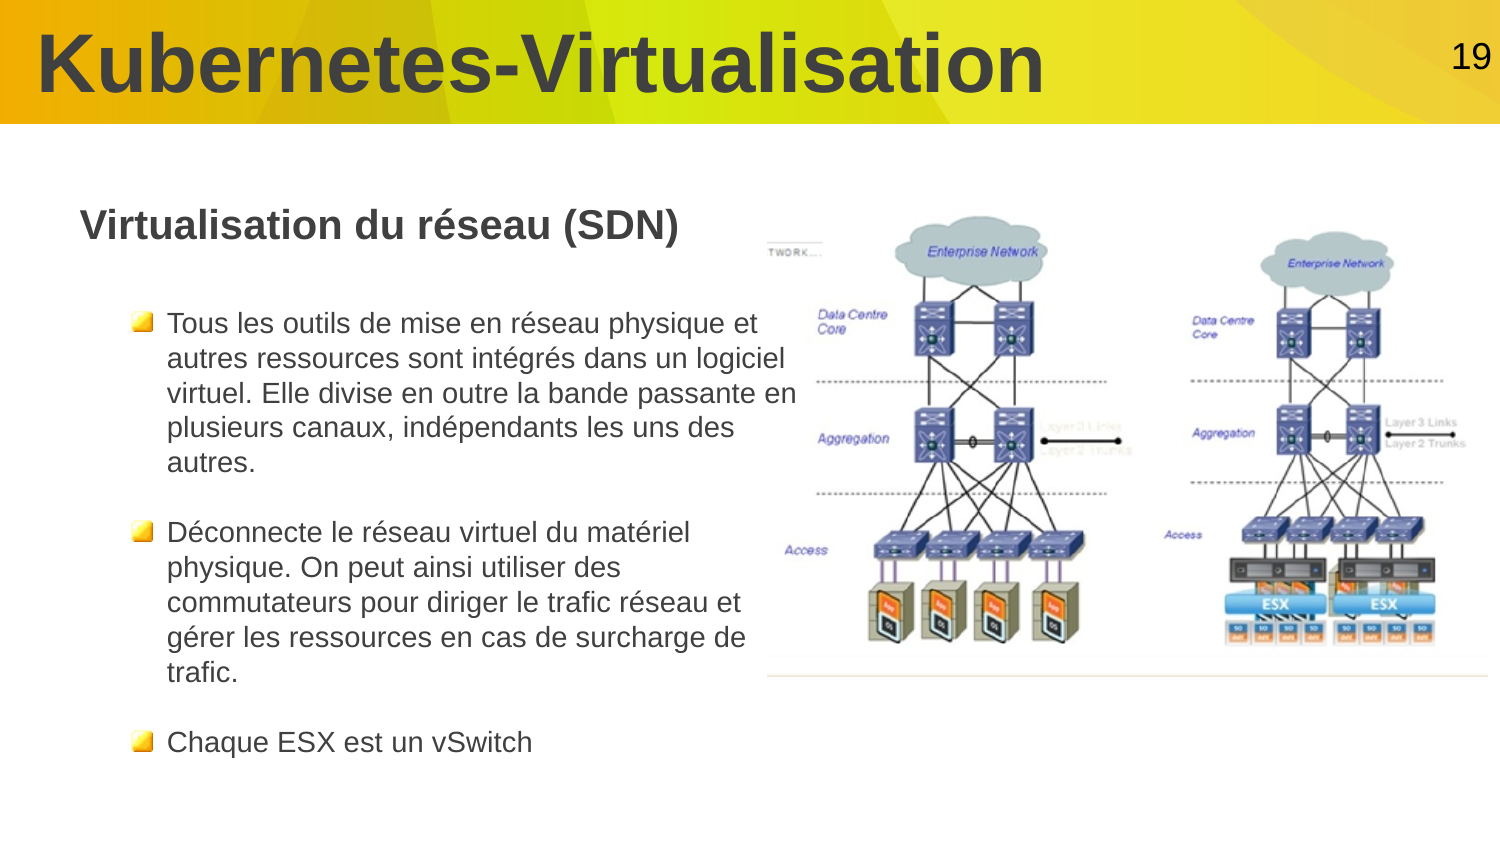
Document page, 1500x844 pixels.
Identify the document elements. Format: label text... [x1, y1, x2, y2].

text_box Tous les outils de mise en réseau physique et autres ressources sont intégrés dans un logiciel virtuel. Elle divise en outre la bande passante en plusieurs canaux, indépendants les uns des autres. Déconnecte le réseau virtuel du matériel physique. On peut ainsi utiliser des commutateurs pour diriger le trafic réseau et gérer les ressources en cas de surcharge de trafic. Chaque ESX est un vSwitch [66, 296, 815, 721]
text_box Virtualisation du réseau (SDN) [64, 185, 1459, 261]
text_box <numéro> [1321, 35, 1493, 106]
picture [0, 0, 1500, 844]
text_box Kubernetes-Virtualisation [0, 0, 1498, 130]
